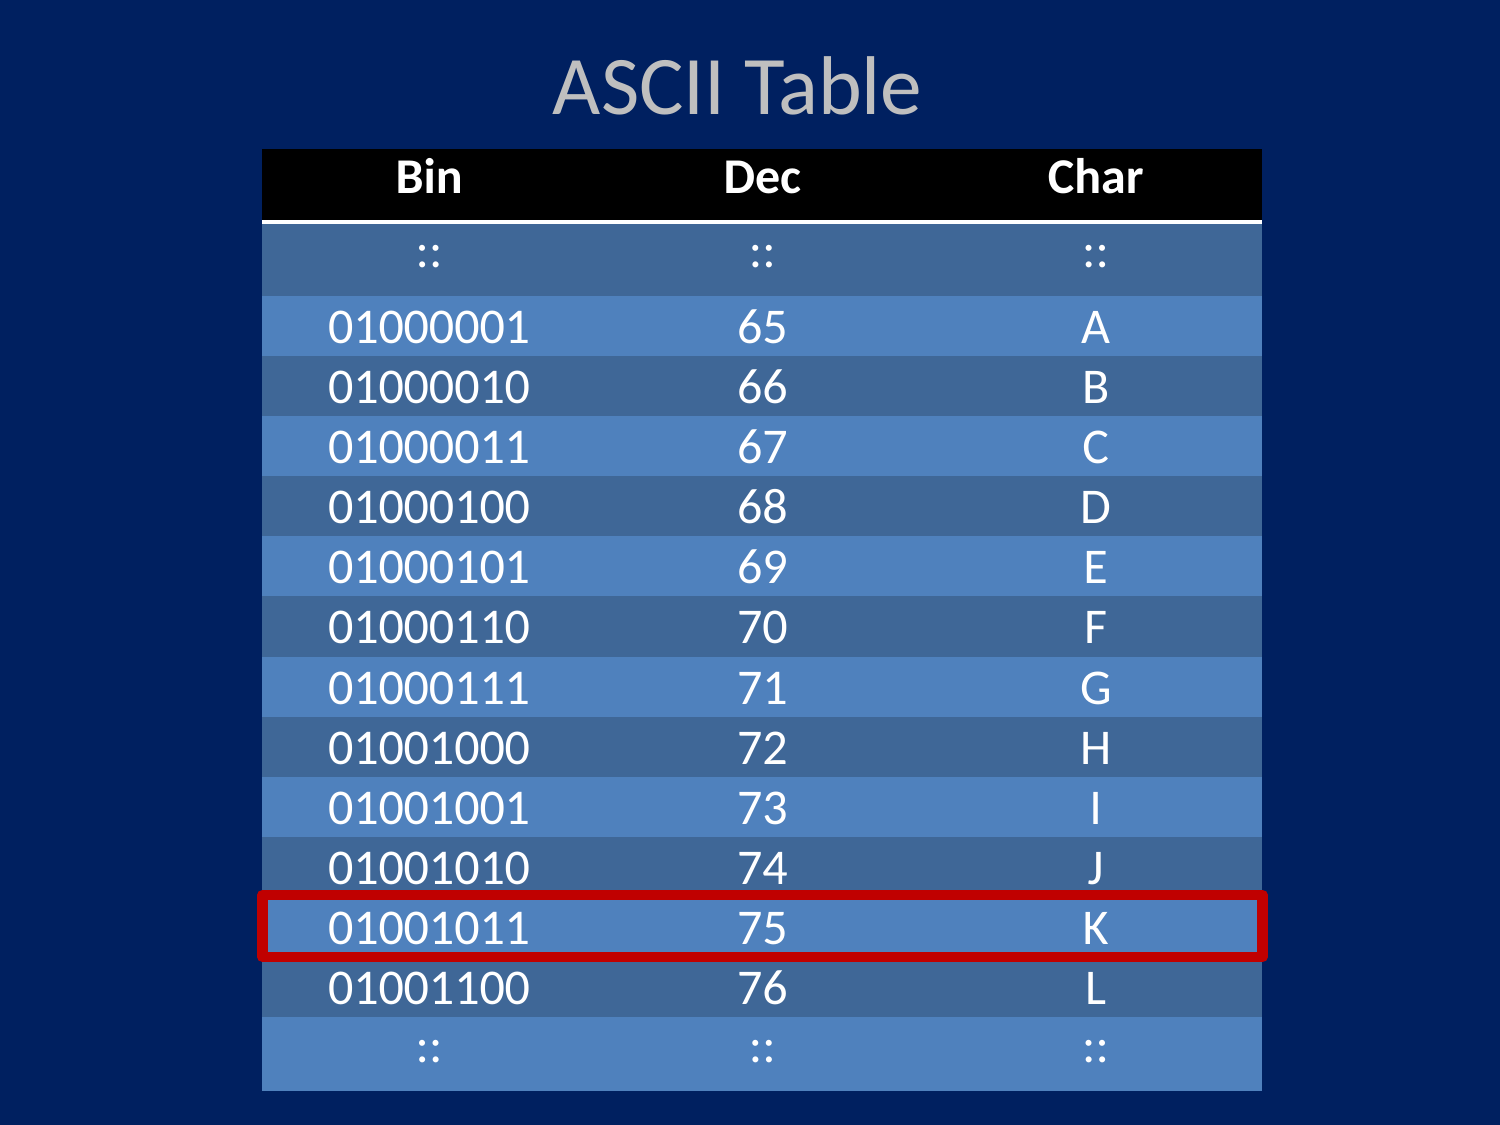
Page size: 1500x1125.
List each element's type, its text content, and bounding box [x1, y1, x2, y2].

table_cell I [929, 777, 1262, 837]
table_cell :: [929, 224, 1262, 296]
table_cell 75 [596, 900, 929, 952]
table_header Char [929, 149, 1262, 220]
table_cell 74 [596, 837, 929, 890]
table_cell J [929, 837, 1262, 890]
table_cell :: [596, 1017, 929, 1091]
table_cell A [929, 296, 1262, 356]
table_cell G [929, 657, 1262, 717]
table_cell 01000001 [262, 296, 596, 356]
table_cell B [929, 356, 1262, 416]
table_cell C [929, 416, 1262, 476]
text_box ASCII Table [174, 24, 1301, 138]
table_cell 70 [596, 596, 929, 657]
table_cell E [929, 536, 1262, 596]
table_cell :: [262, 1017, 596, 1091]
table_cell 01000101 [262, 536, 596, 596]
table_cell K [929, 900, 1257, 952]
table_cell 01000010 [262, 356, 596, 416]
table_cell :: [262, 224, 596, 296]
table_cell 67 [596, 416, 929, 476]
table_cell D [929, 476, 1262, 536]
table_cell 01001000 [262, 717, 596, 777]
table_cell 01001011 [268, 900, 596, 952]
table_cell 71 [596, 657, 929, 717]
table_cell 69 [596, 536, 929, 596]
table_cell 01001001 [262, 777, 596, 837]
table_cell 01000111 [262, 657, 596, 717]
table_cell 65 [596, 296, 929, 356]
table_cell 01000100 [262, 476, 596, 536]
table_cell 66 [596, 356, 929, 416]
table_cell H [929, 717, 1262, 777]
table_cell 76 [596, 962, 929, 1017]
table_cell 01000011 [262, 416, 596, 476]
table_cell 68 [596, 476, 929, 536]
table_cell :: [929, 1017, 1262, 1091]
table_header Bin [262, 149, 596, 220]
table_cell 72 [596, 717, 929, 777]
table_cell 01001100 [262, 962, 596, 1017]
table_cell :: [596, 224, 929, 296]
table_cell F [929, 596, 1262, 657]
table_header Dec [596, 149, 929, 220]
table_cell 01001010 [262, 837, 596, 890]
table_cell L [929, 962, 1262, 1017]
table_cell 73 [596, 777, 929, 837]
table_cell 01000110 [262, 596, 596, 657]
